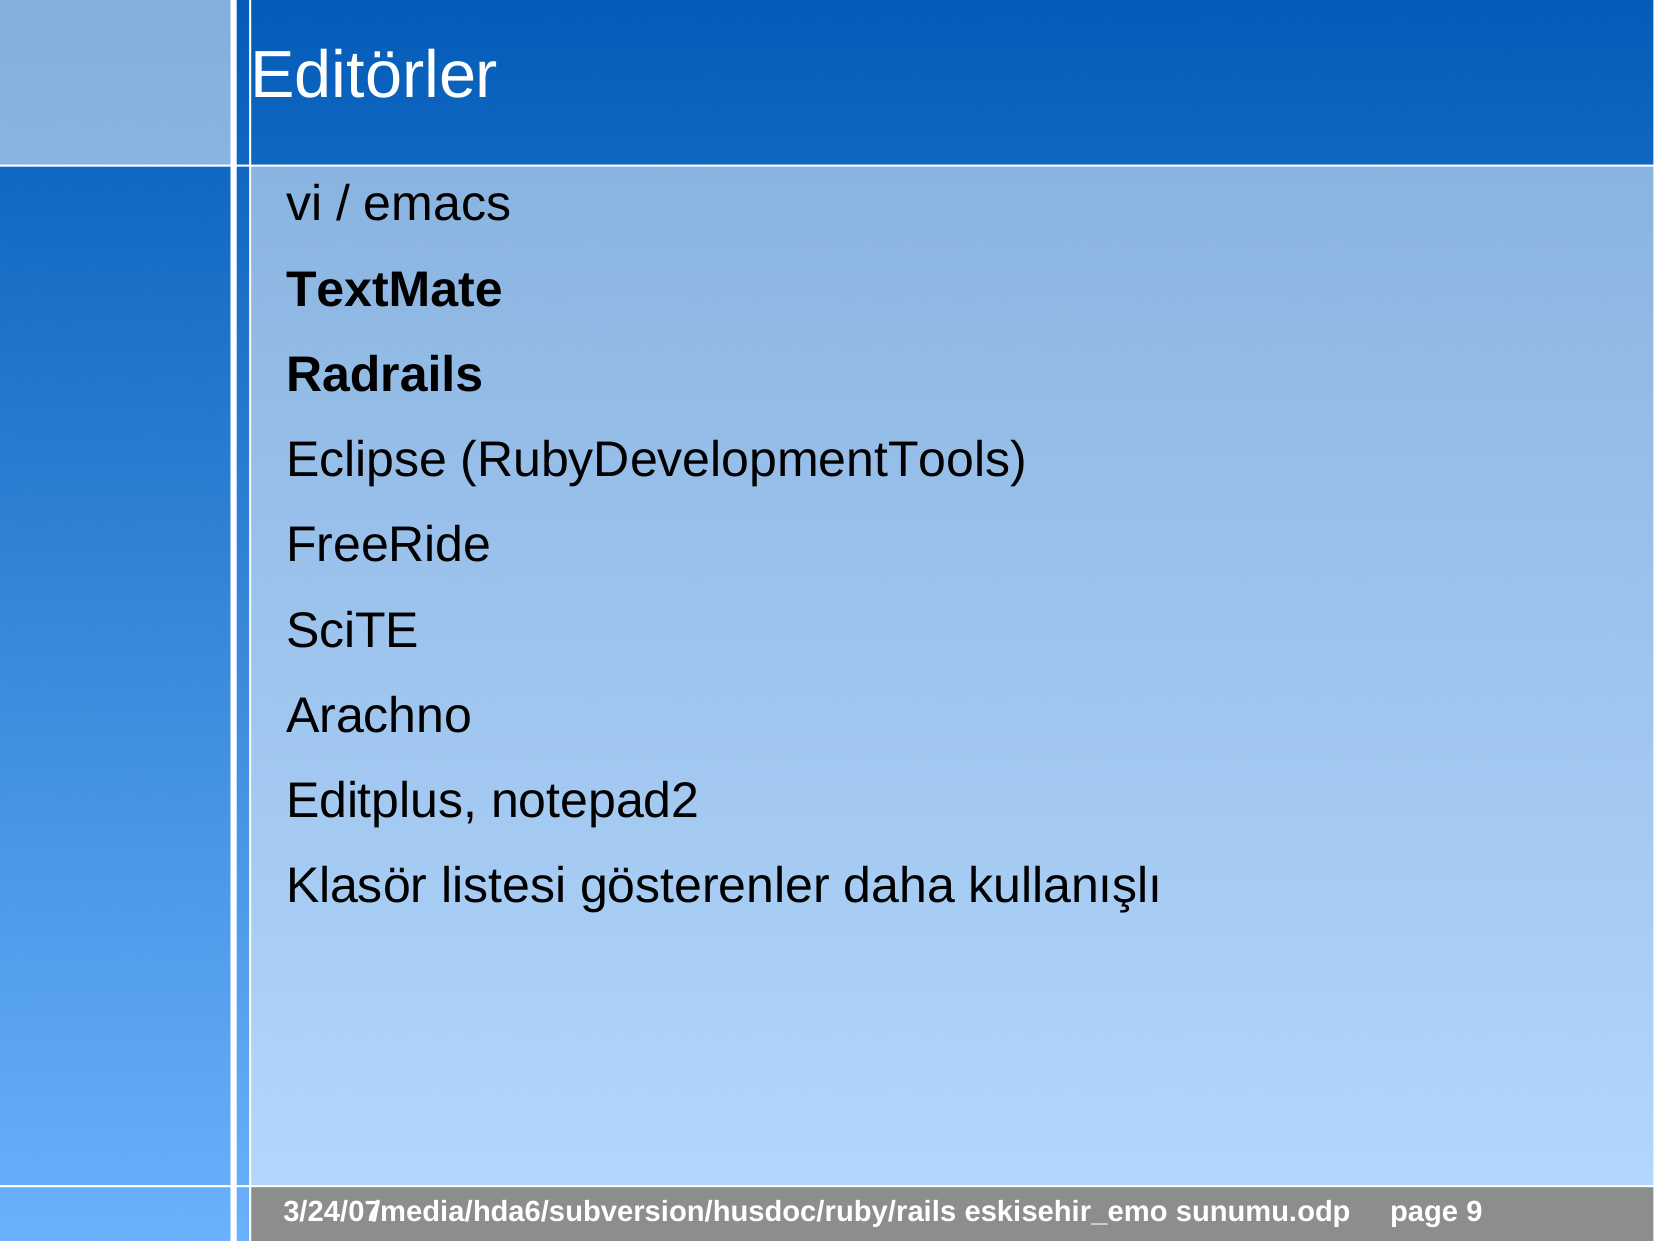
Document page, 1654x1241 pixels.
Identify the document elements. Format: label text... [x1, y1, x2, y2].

title Editörler [250, 11, 1477, 137]
picture [0, 0, 1654, 1241]
list vi / emacs TextMate Radrails Eclipse (RubyDevelopmentTools) FreeRide SciTE Arachno Editplus, notepad2 Klasör listesi gösterenler daha kullanışlı [250, 175, 1477, 1051]
